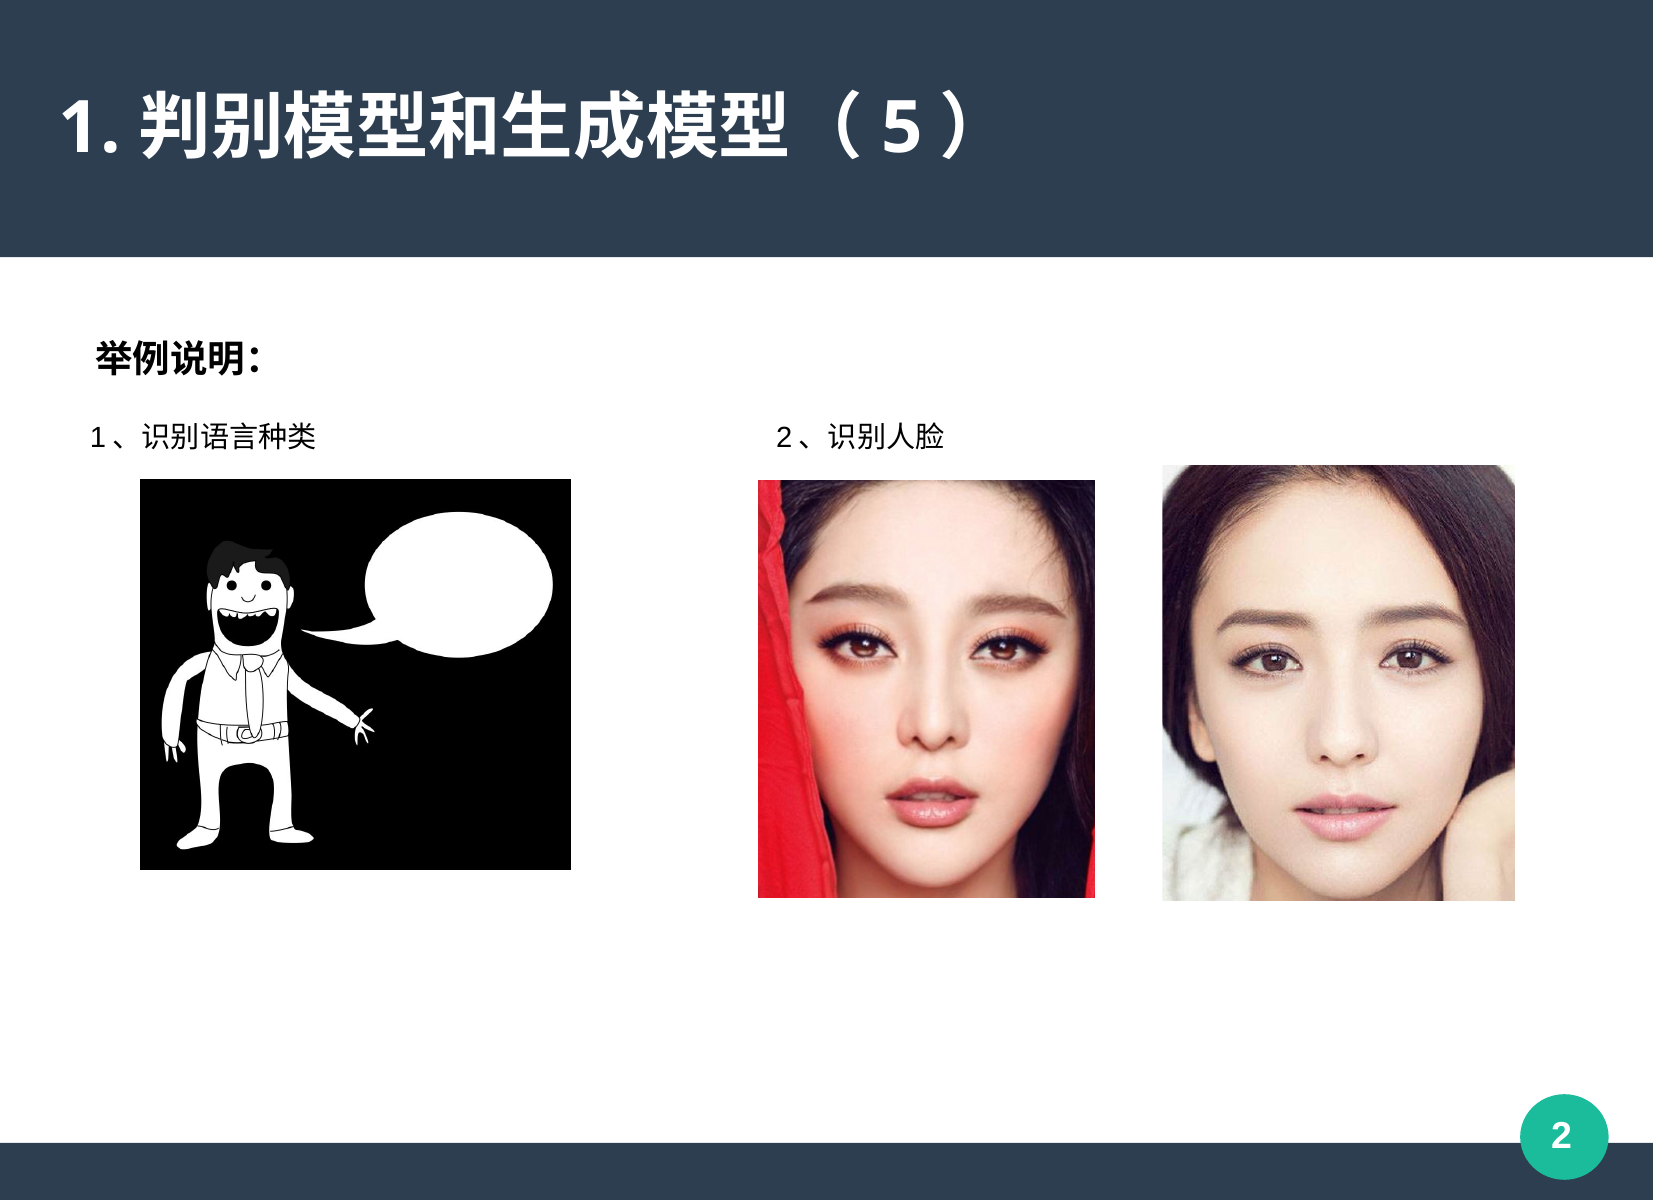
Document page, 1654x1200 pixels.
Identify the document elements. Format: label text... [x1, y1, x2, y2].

text_box 1.判别模型和生成模型（5） [58, 47, 1594, 200]
text_box 举例说明： [80, 321, 991, 436]
text_box 2、识别人脸 [761, 406, 961, 465]
picture [758, 479, 1096, 898]
text_box 2 [1536, 1104, 1641, 1175]
picture [1162, 464, 1516, 901]
picture [140, 479, 571, 871]
text_box 1、识别语言种类 [75, 406, 376, 465]
